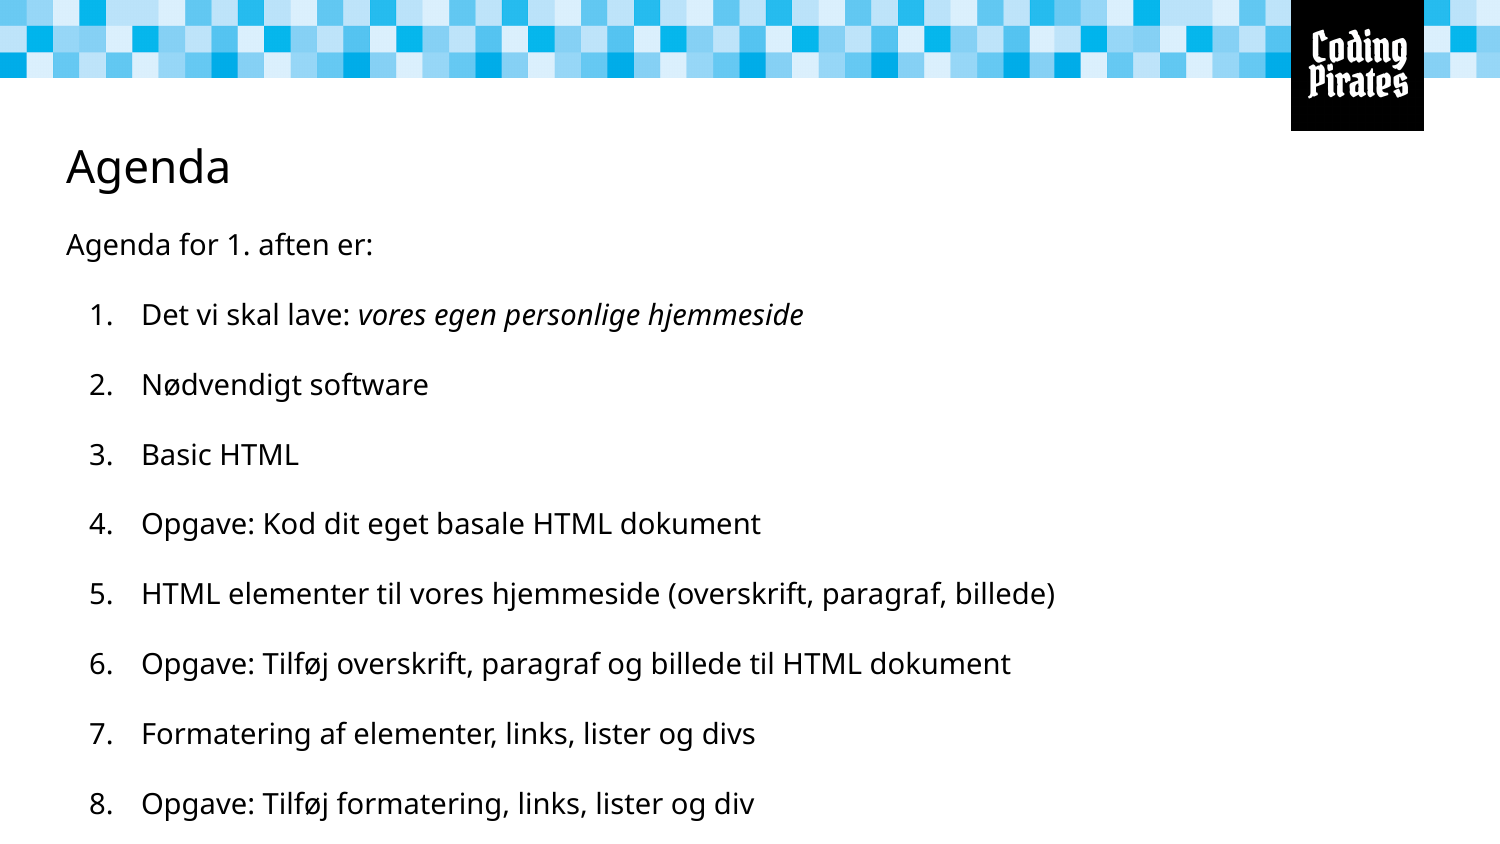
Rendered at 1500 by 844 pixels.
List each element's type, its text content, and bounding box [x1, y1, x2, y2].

list Agenda for 1. aften er: Det vi skal lave: vores egen personlige hjemmeside Nødvendigt software Basic HTML Opgave: Kod dit eget basale HTML dokument HTML elementer til vores hjemmeside (overskrift, paragraf, billede) Opgave: Tilføj overskrift, paragraf og billede til HTML dokument Formatering af elementer, links, lister og divs Opgave: Tilføj formatering, links, lister og div [51, 193, 1449, 800]
picture [0, 0, 1056, 78]
title Agenda [51, 123, 1223, 193]
picture [1291, 0, 1424, 131]
